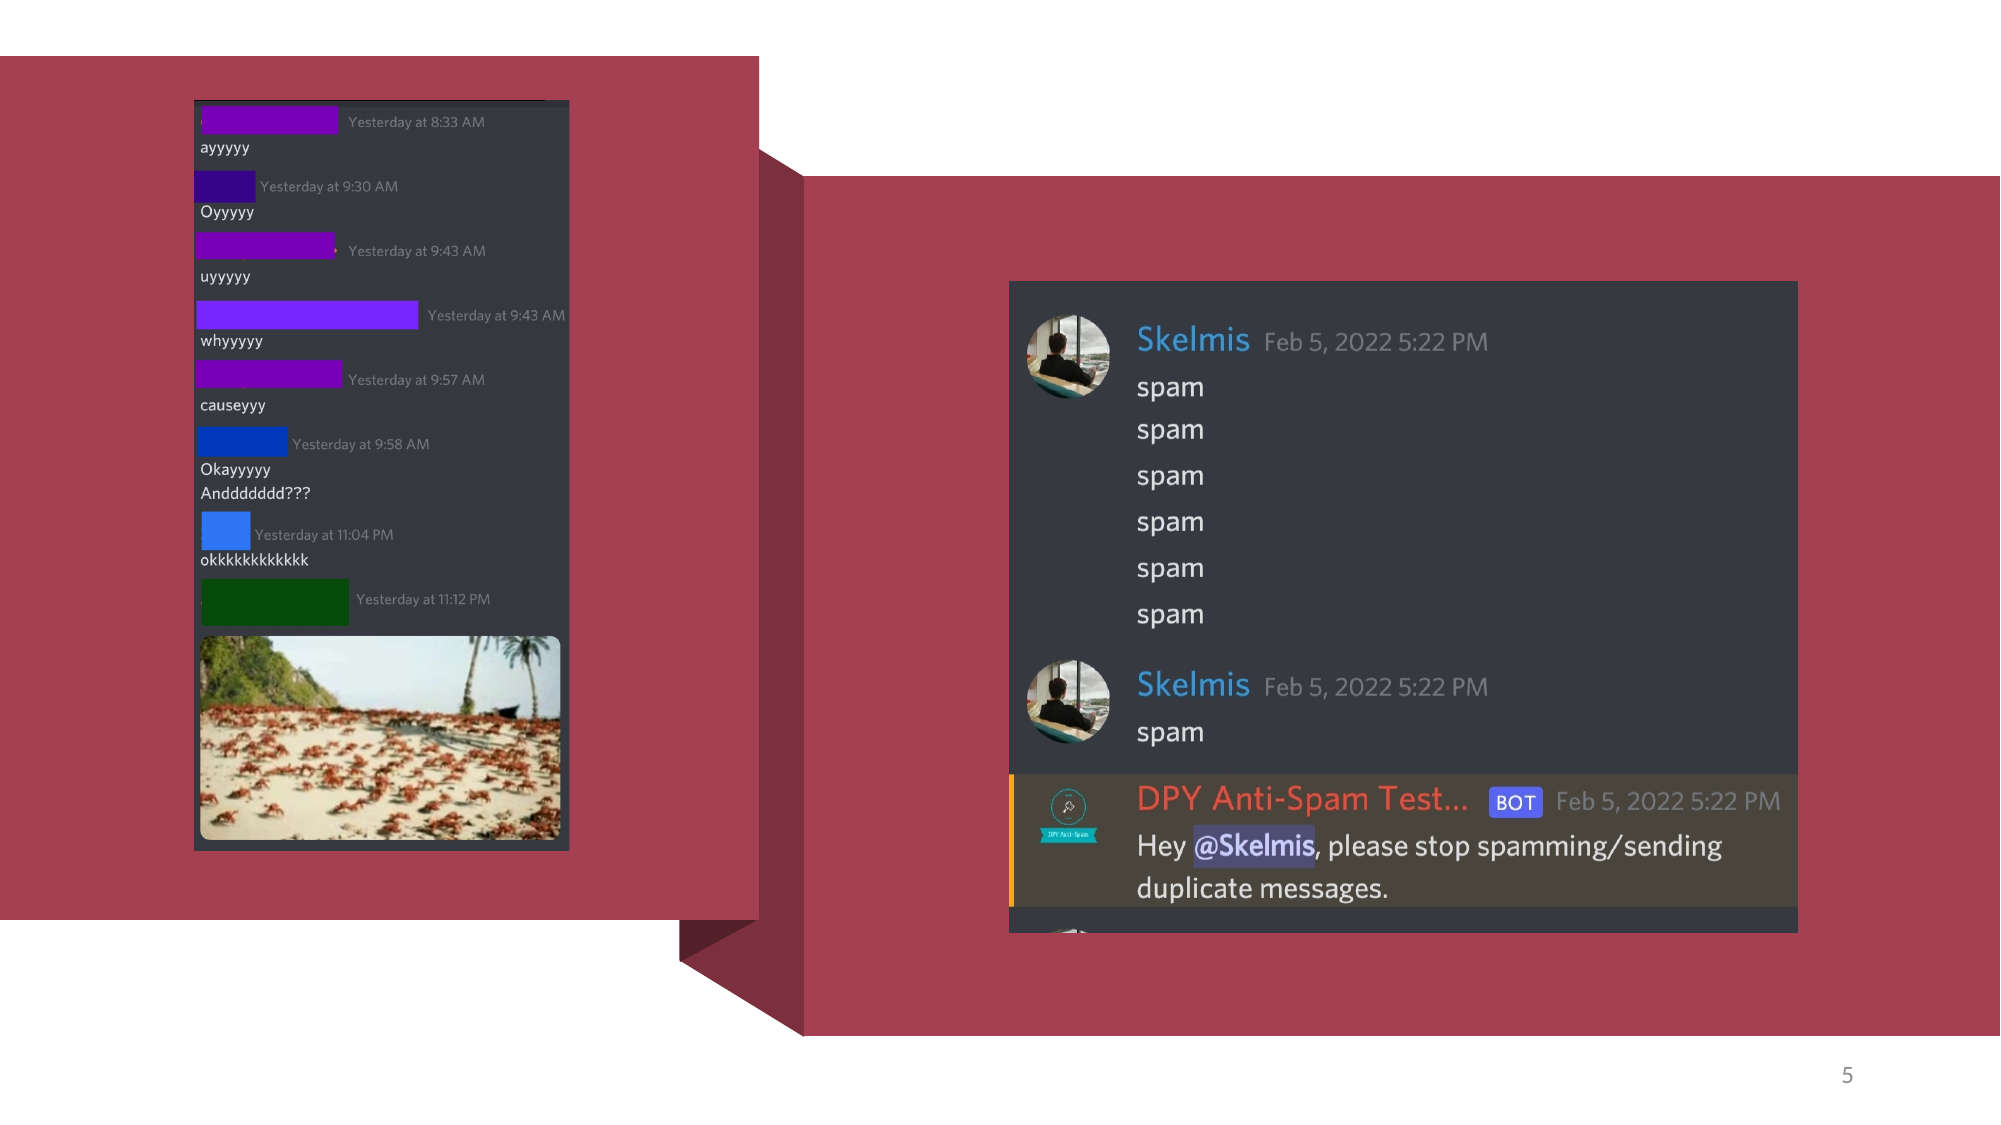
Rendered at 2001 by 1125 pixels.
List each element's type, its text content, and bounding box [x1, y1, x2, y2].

text_box [0, 0, 2000, 1125]
picture [1009, 281, 1798, 933]
slide_number <number> [1756, 1046, 1869, 1100]
picture [194, 100, 570, 851]
